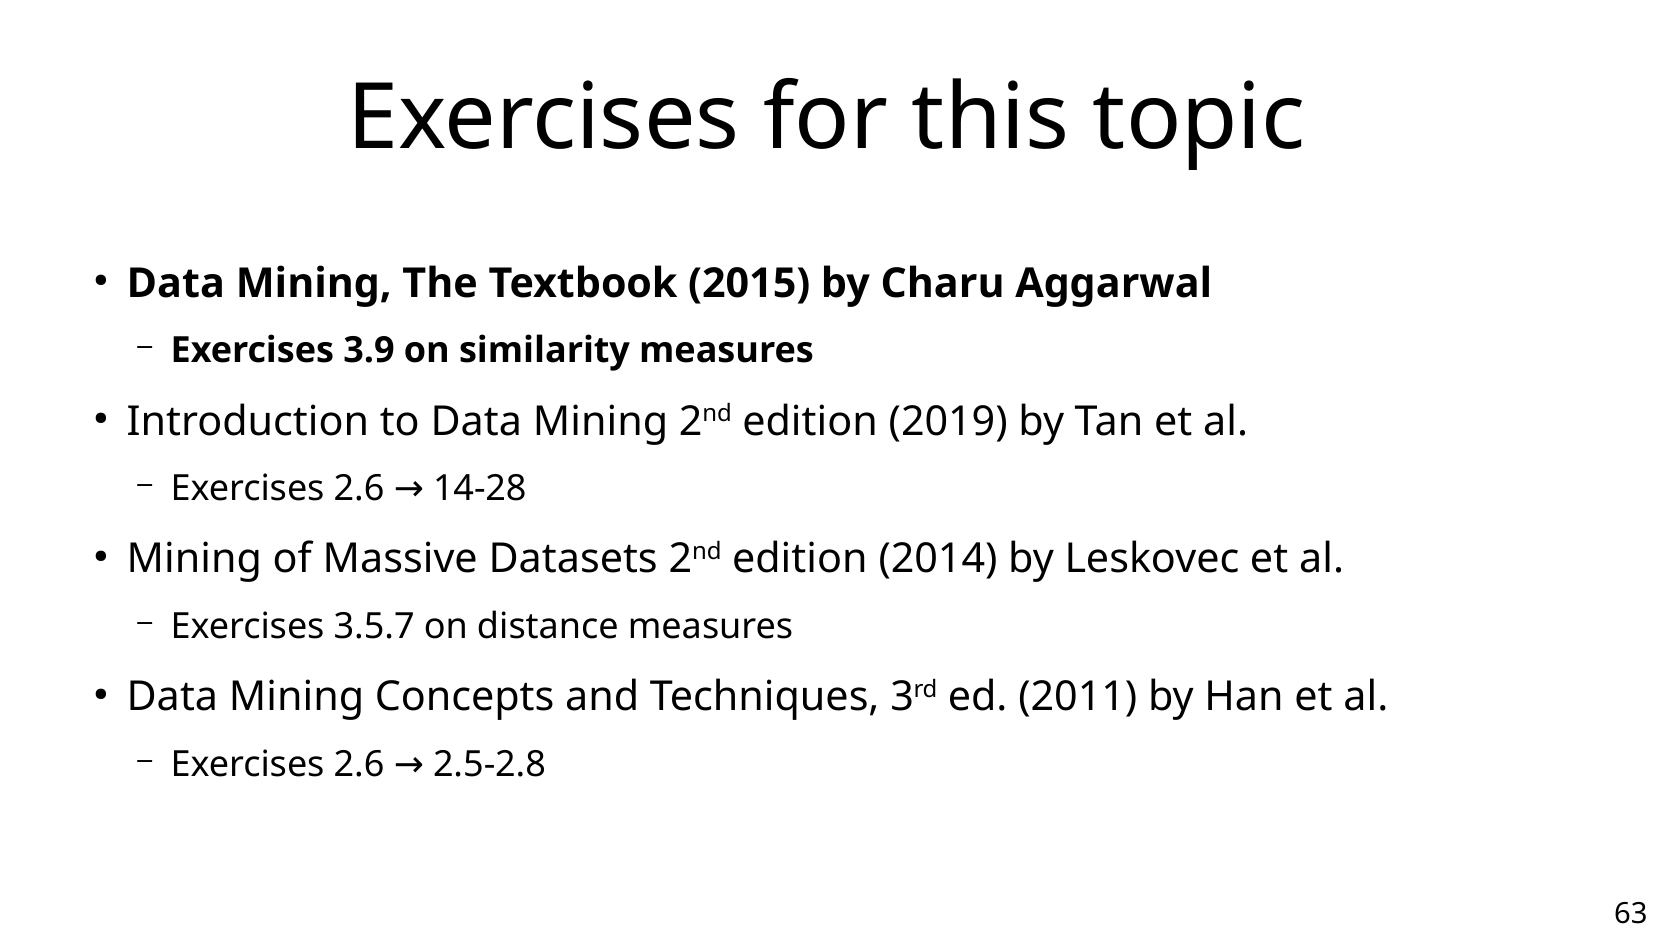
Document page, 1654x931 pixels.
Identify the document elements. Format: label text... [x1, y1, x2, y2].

list Data Mining, The Textbook (2015) by Charu Aggarwal Exercises 3.9 on similarity measures Introduction to Data Mining 2nd edition (2019) by Tan et al. Exercises 2.6 → 14-28 Mining of Massive Datasets 2nd edition (2014) by Leskovec et al. Exercises 3.5.7 on distance measures Data Mining Concepts and Techniques, 3rd ed. (2011) by Han et al. Exercises 2.6 → 2.5-2.8 [82, 253, 1571, 793]
title Exercises for this topic [82, 1, 1571, 226]
